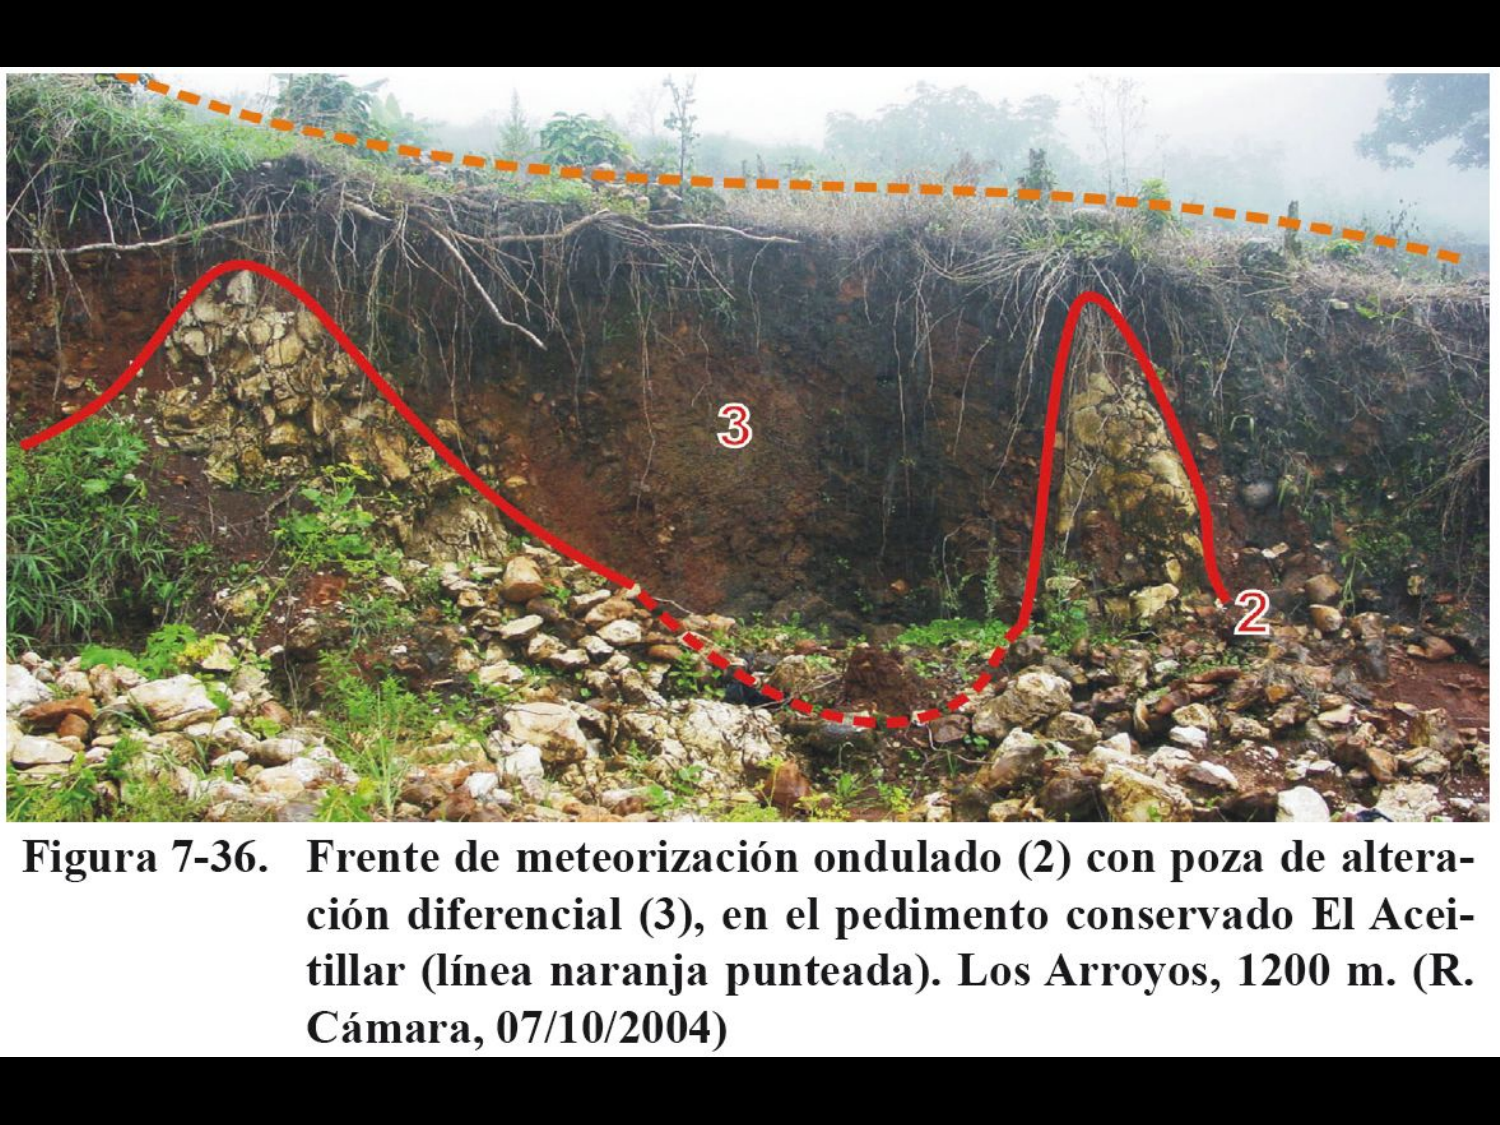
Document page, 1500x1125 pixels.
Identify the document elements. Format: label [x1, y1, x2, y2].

picture [0, 67, 1500, 1057]
